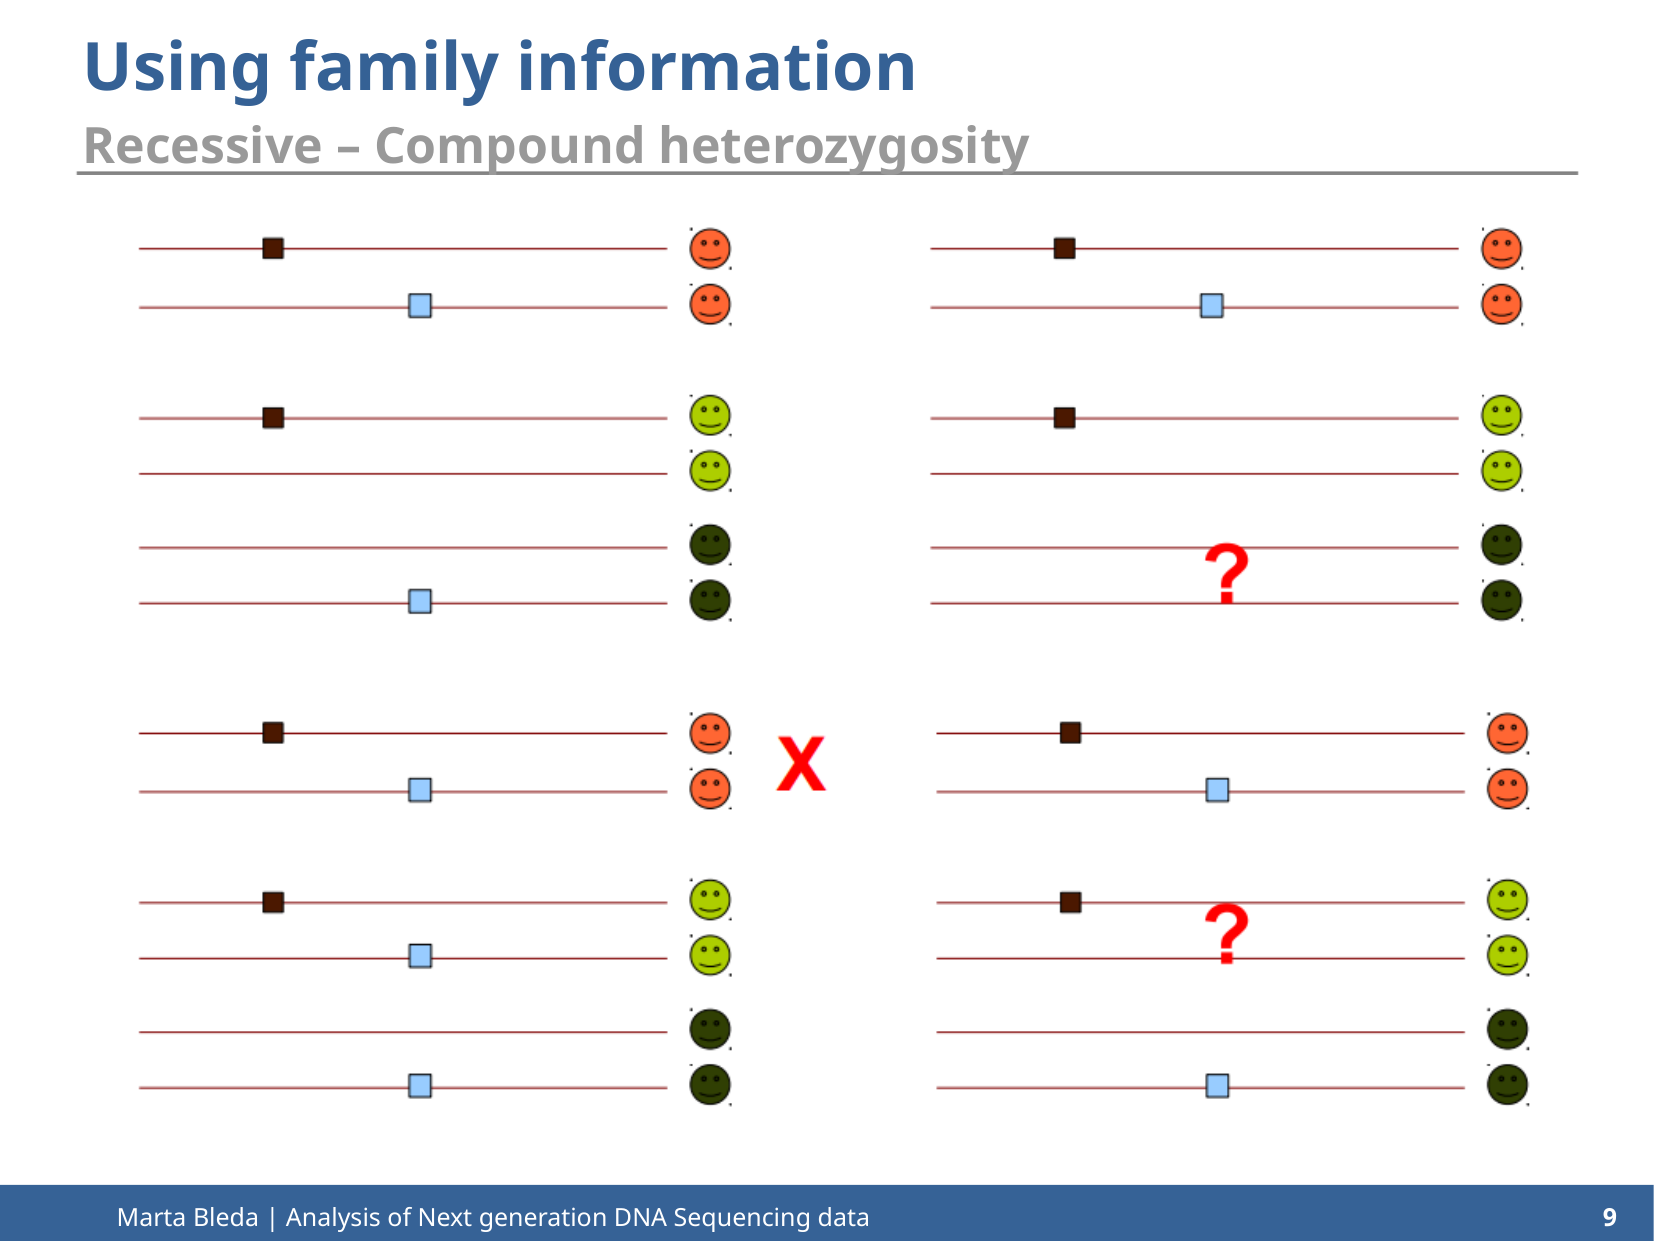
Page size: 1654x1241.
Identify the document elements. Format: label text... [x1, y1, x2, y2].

picture [496, 170, 850, 175]
picture [1010, 170, 1580, 175]
picture [97, 195, 1556, 1163]
title Using family information Recessive – Compound heterozygosity [82, 31, 1571, 166]
picture [896, 170, 1003, 175]
picture [857, 170, 885, 175]
picture [74, 170, 489, 175]
